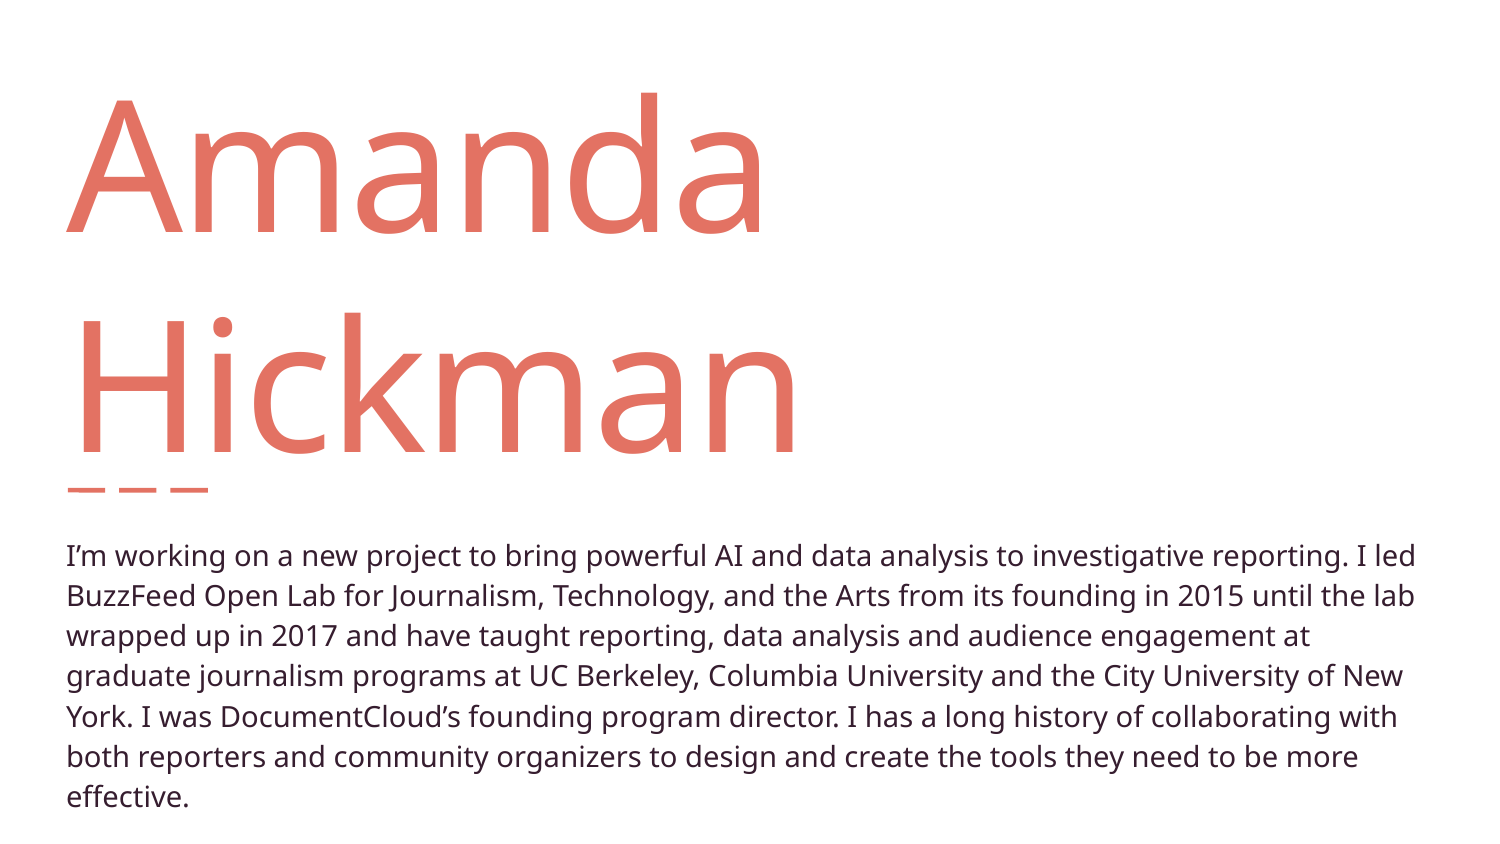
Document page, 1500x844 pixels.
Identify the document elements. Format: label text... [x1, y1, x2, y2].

list I’m working on a new project to bring powerful AI and data analysis to investigative reporting. I led BuzzFeed Open Lab for Journalism, Technology, and the Arts from its founding in 2015 until the lab wrapped up in 2017 and have taught reporting, data analysis and audience engagement at graduate journalism programs at UC Berkeley, Columbia University and the City University of New York. I was DocumentCloud’s founding program director. I has a long history of collaborating with both reporters and community organizers to design and create the tools they need to be more effective. [51, 517, 1449, 731]
title Amanda Hickman [51, 181, 1449, 505]
